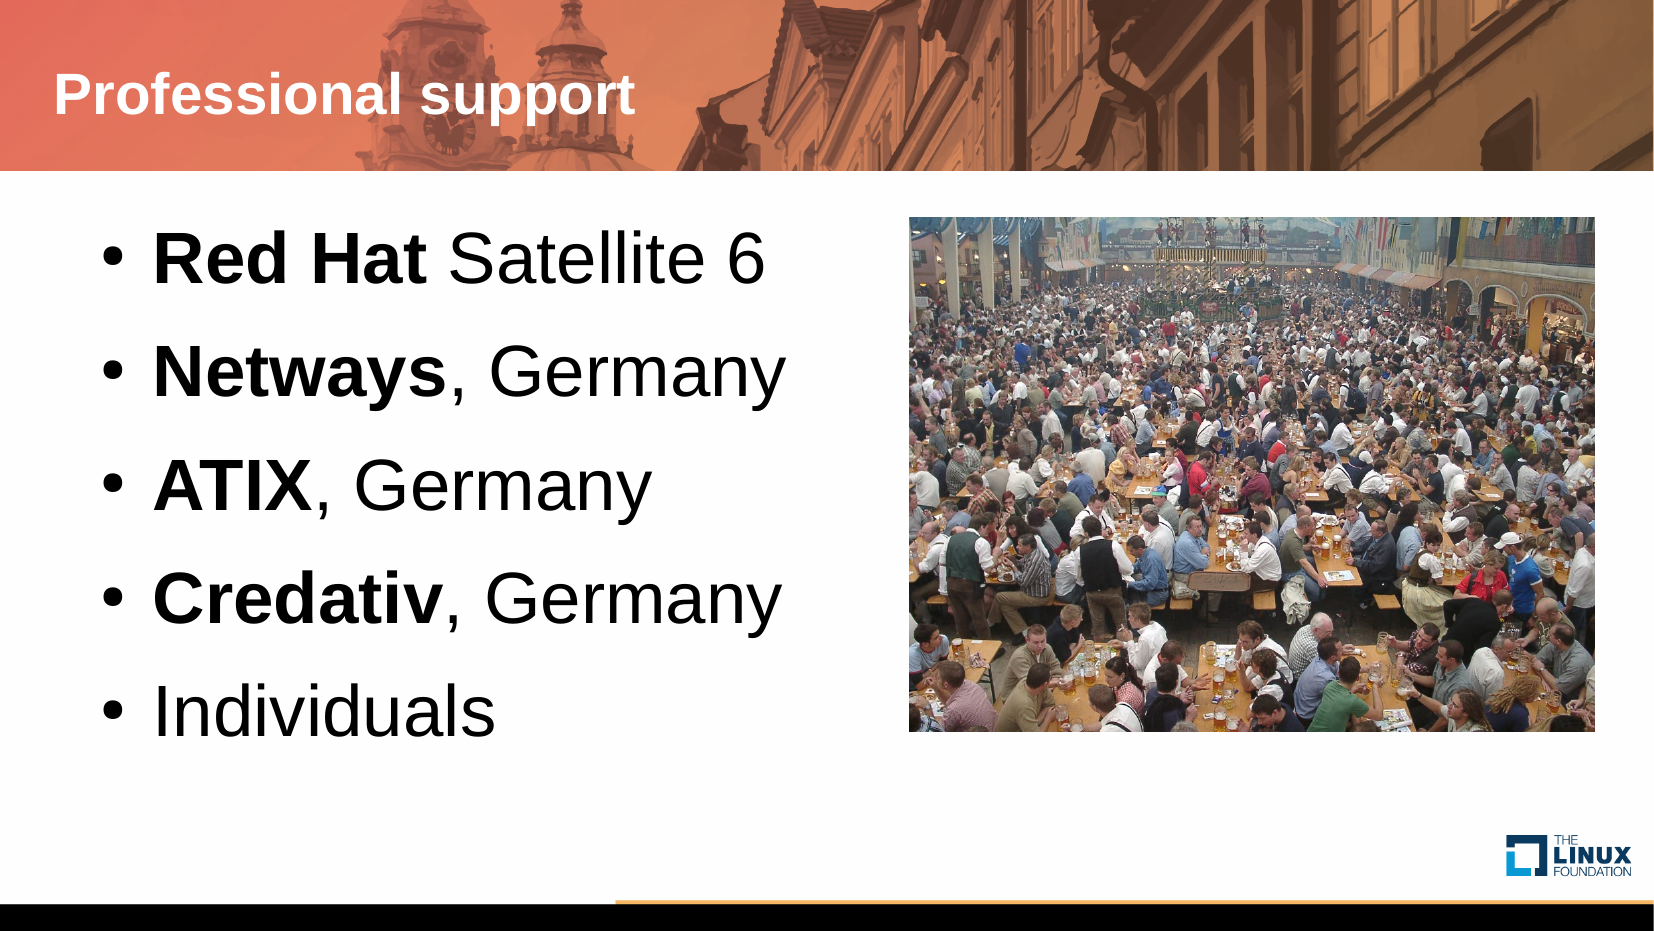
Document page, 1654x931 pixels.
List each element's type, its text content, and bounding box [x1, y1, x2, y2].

picture [0, 0, 1654, 931]
title Professional support [53, 21, 1571, 167]
list Red Hat Satellite 6 Netways, Germany ATIX, Germany Credativ, Germany Individuals [82, 217, 1571, 757]
